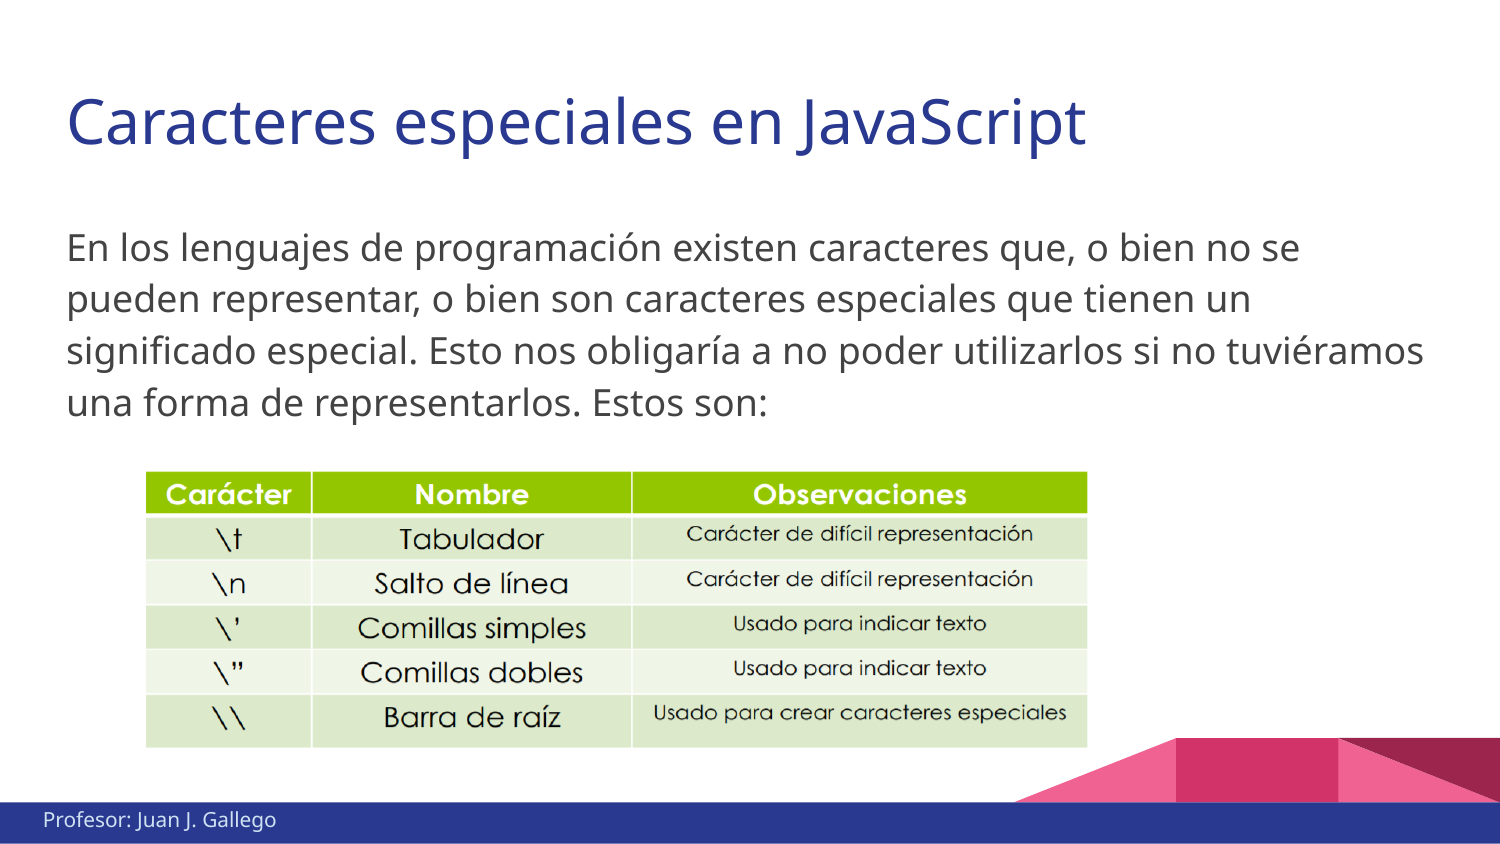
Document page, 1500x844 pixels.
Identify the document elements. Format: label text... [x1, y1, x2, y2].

list En los lenguajes de programación existen caracteres que, o bien no se pueden representar, o bien son caracteres especiales que tienen un significado especial. Esto nos obligaría a no poder utilizarlos si no tuviéramos una forma de representarlos. Estos son: [51, 201, 1449, 750]
picture [145, 471, 1090, 750]
title Caracteres especiales en JavaScript [51, 67, 1449, 167]
